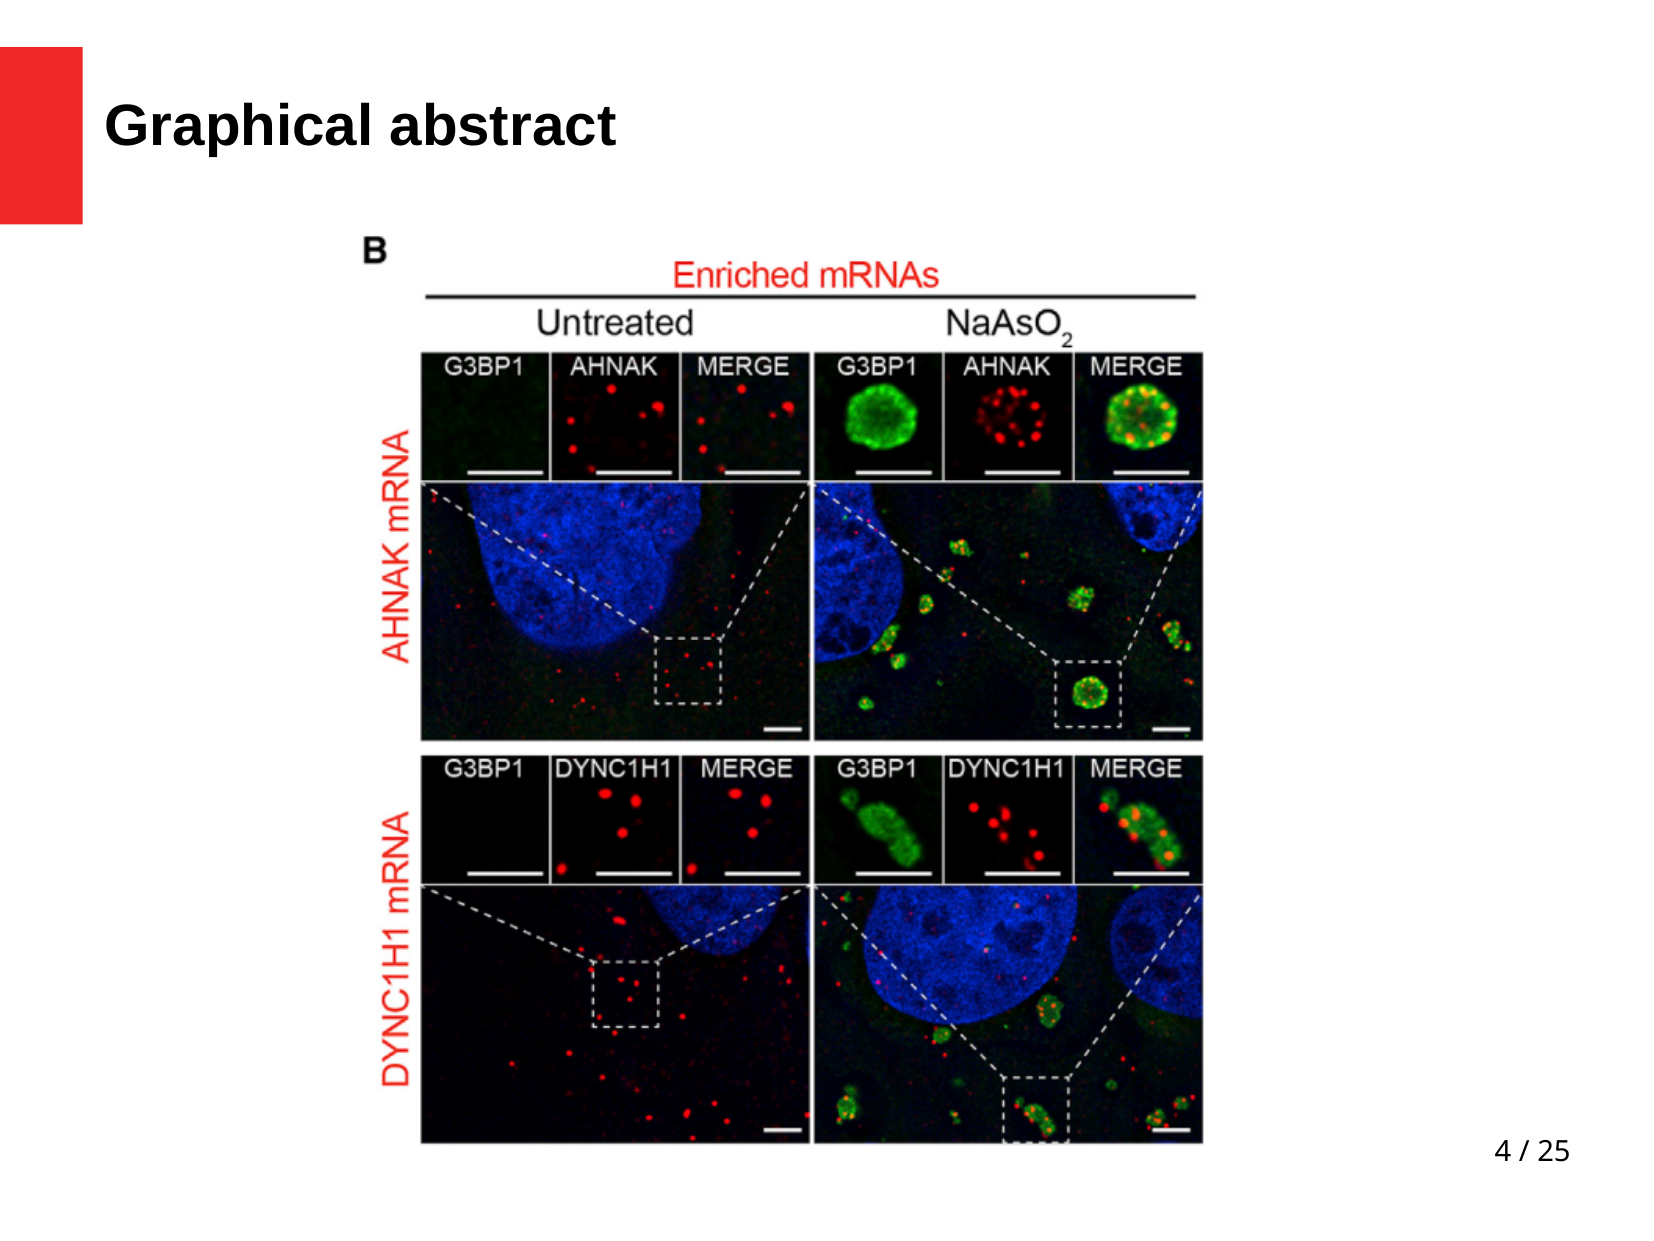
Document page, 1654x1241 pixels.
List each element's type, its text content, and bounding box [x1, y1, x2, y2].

text_box Graphical abstract [90, 85, 1561, 166]
picture [344, 224, 1216, 1161]
